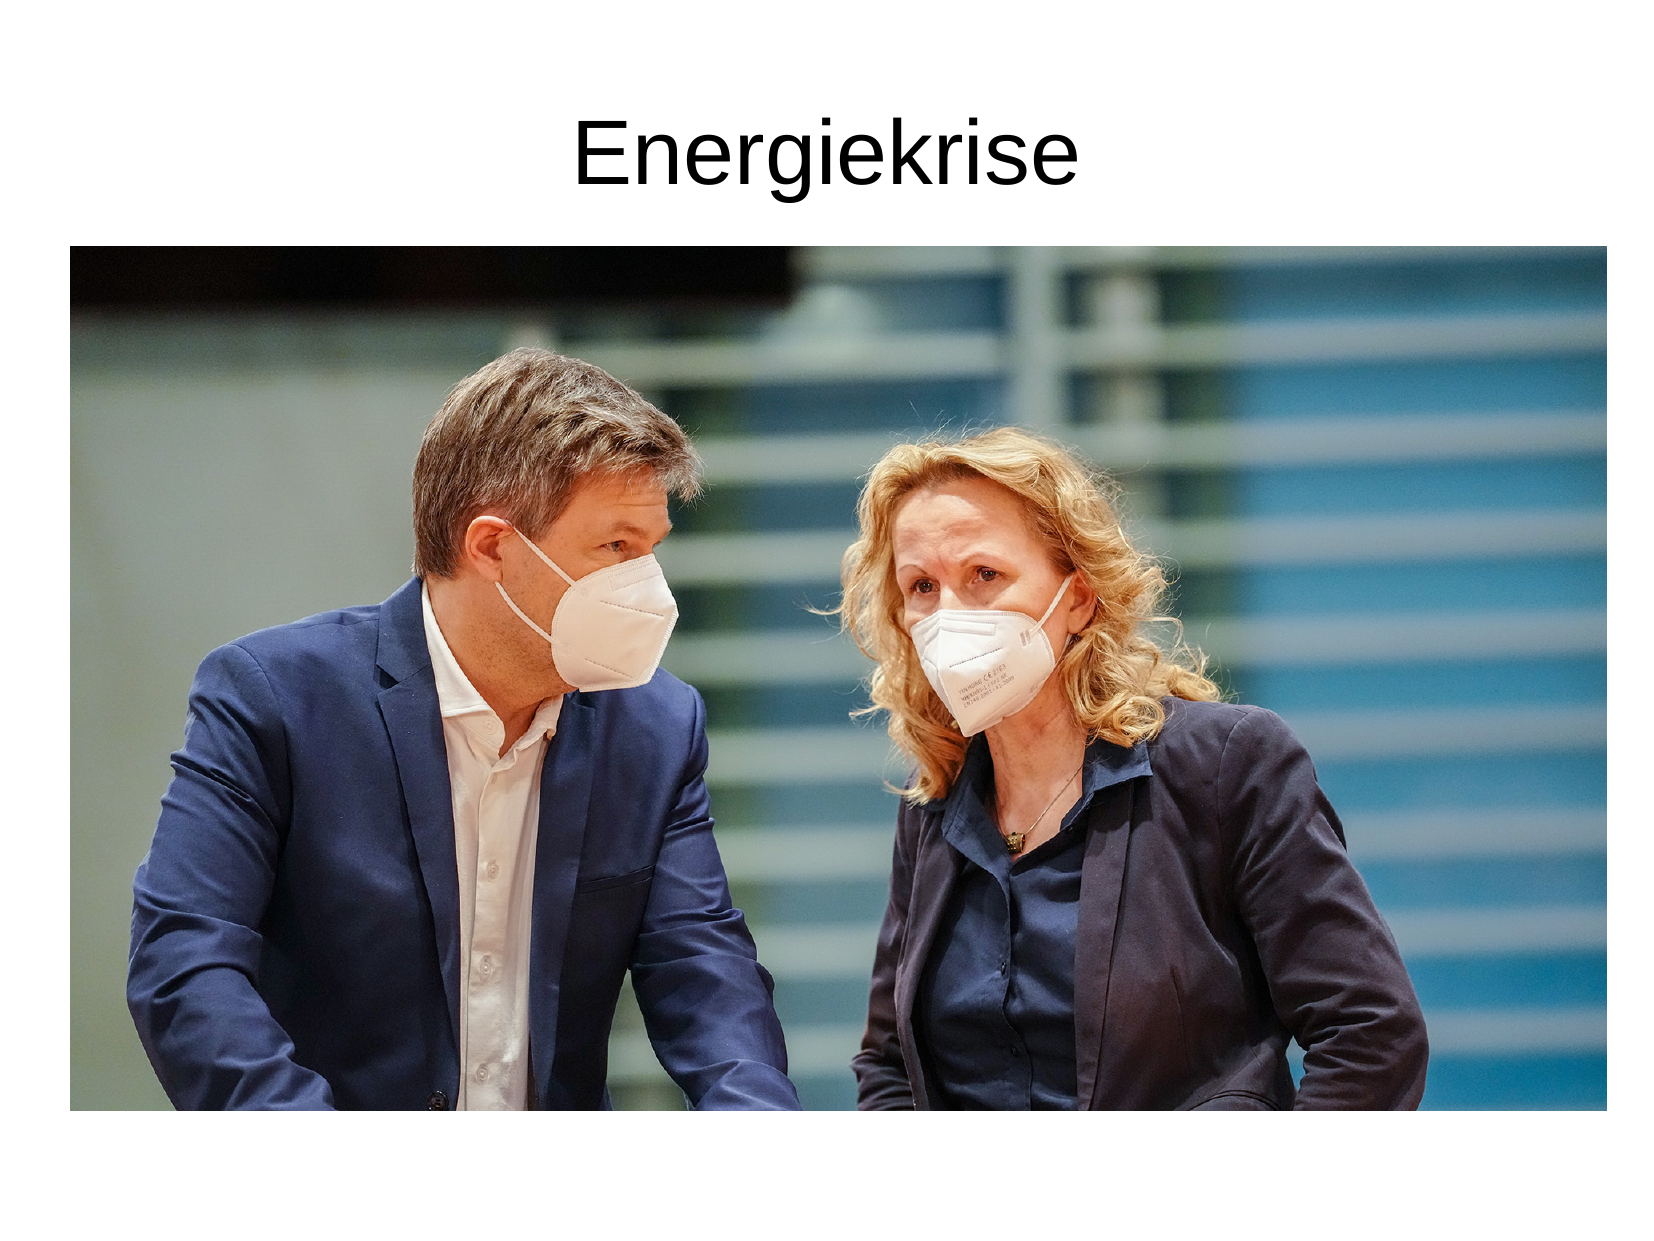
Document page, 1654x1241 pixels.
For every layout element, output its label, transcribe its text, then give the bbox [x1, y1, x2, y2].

picture [70, 246, 1607, 1111]
title Energiekrise [82, 49, 1571, 246]
